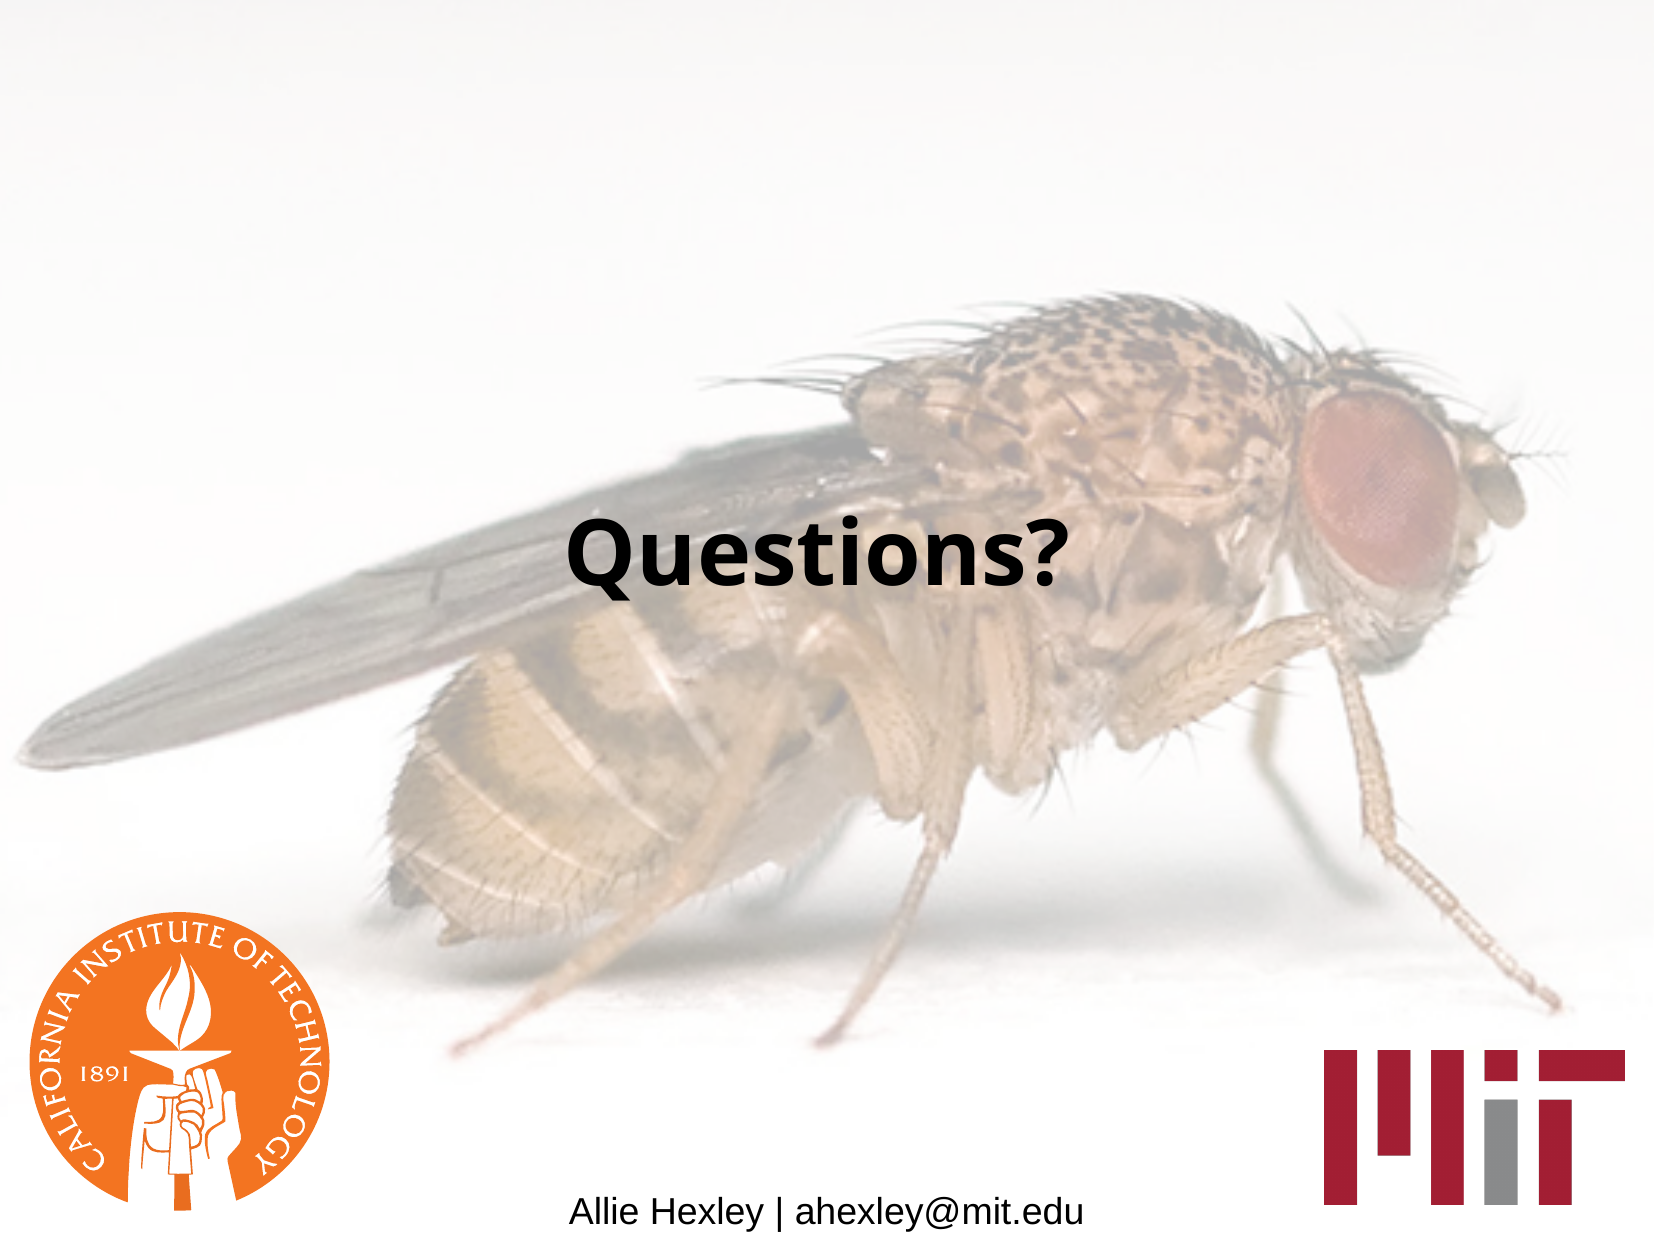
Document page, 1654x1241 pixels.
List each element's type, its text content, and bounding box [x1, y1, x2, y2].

text_box Allie Hexley | ahexley@mit.edu [444, 1183, 1210, 1241]
title Questions? [60, 304, 1576, 972]
picture [0, 0, 1654, 1241]
